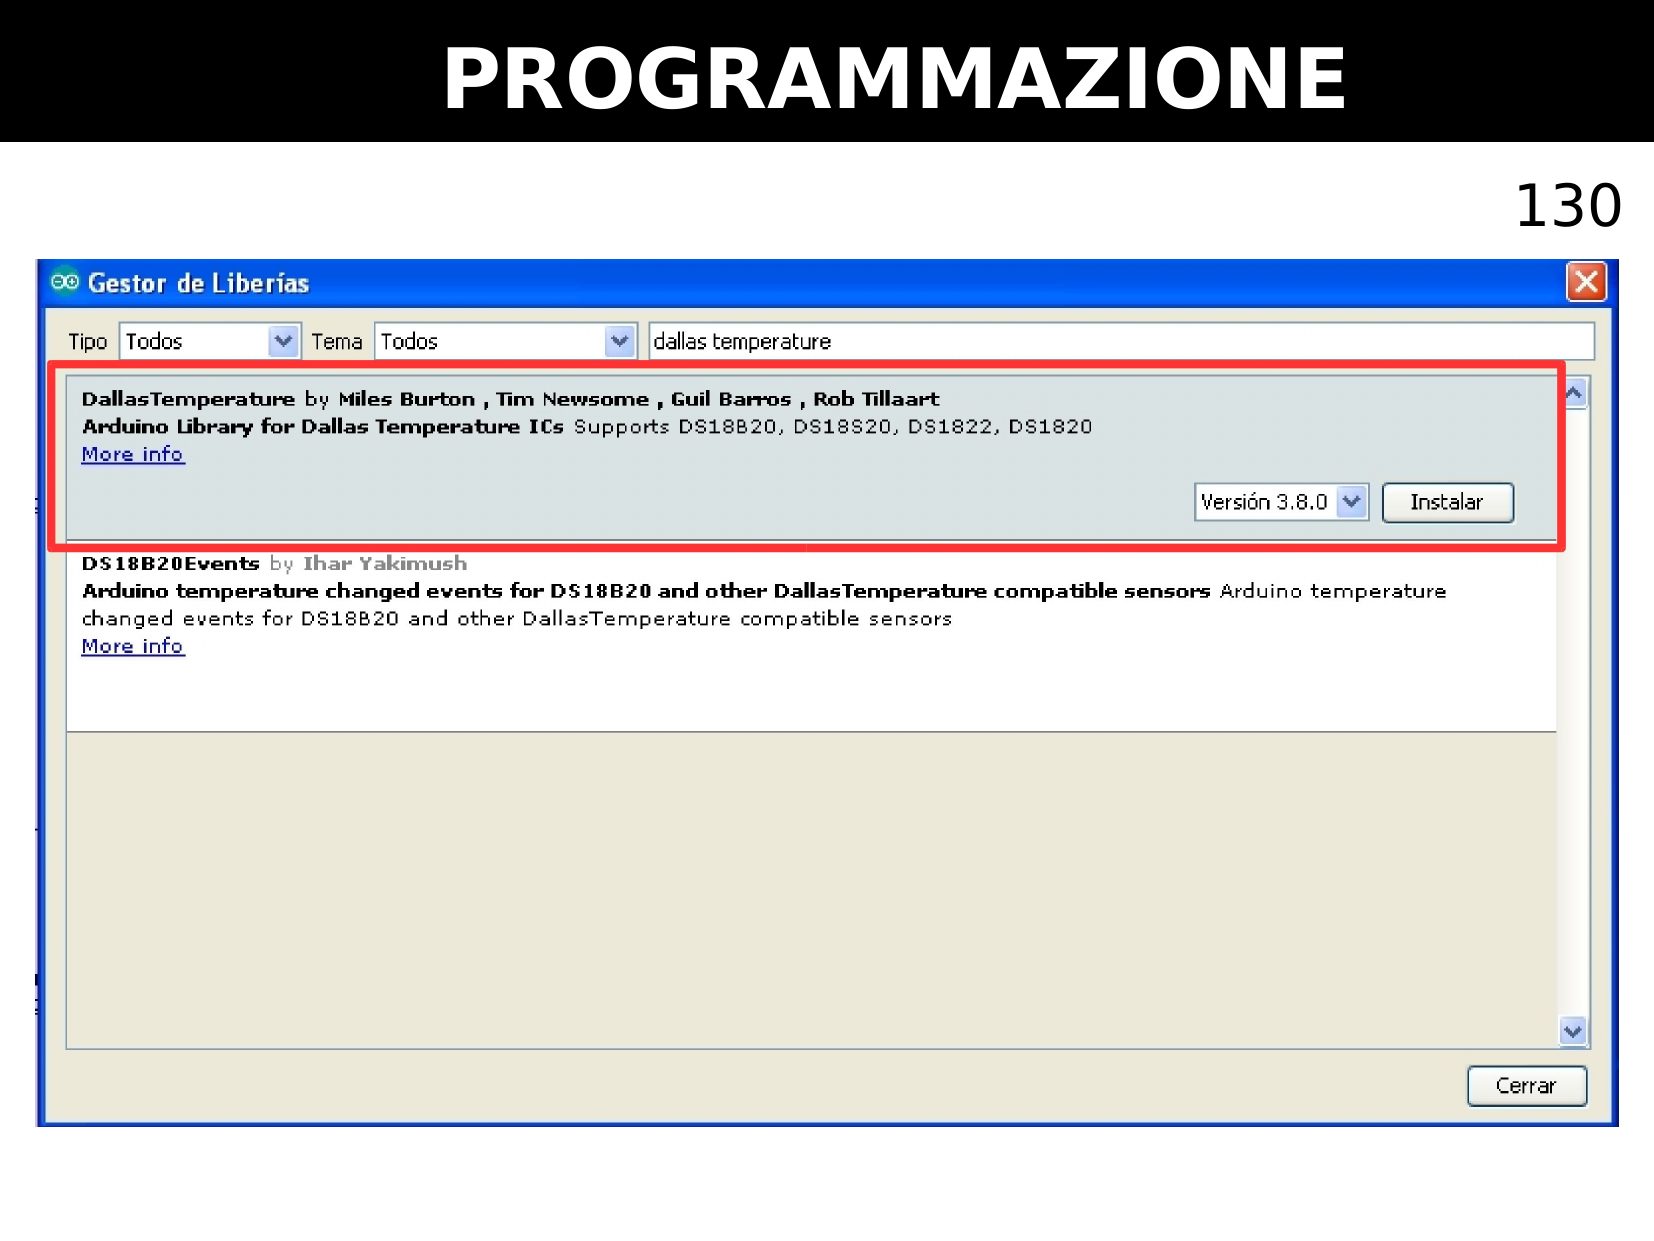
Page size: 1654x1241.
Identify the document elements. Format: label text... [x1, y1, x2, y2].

text_box [0, 0, 1654, 142]
text_box 130 [1498, 165, 1640, 249]
text_box PROGRAMMAZIONE [425, 23, 1366, 136]
picture [35, 259, 1619, 1128]
